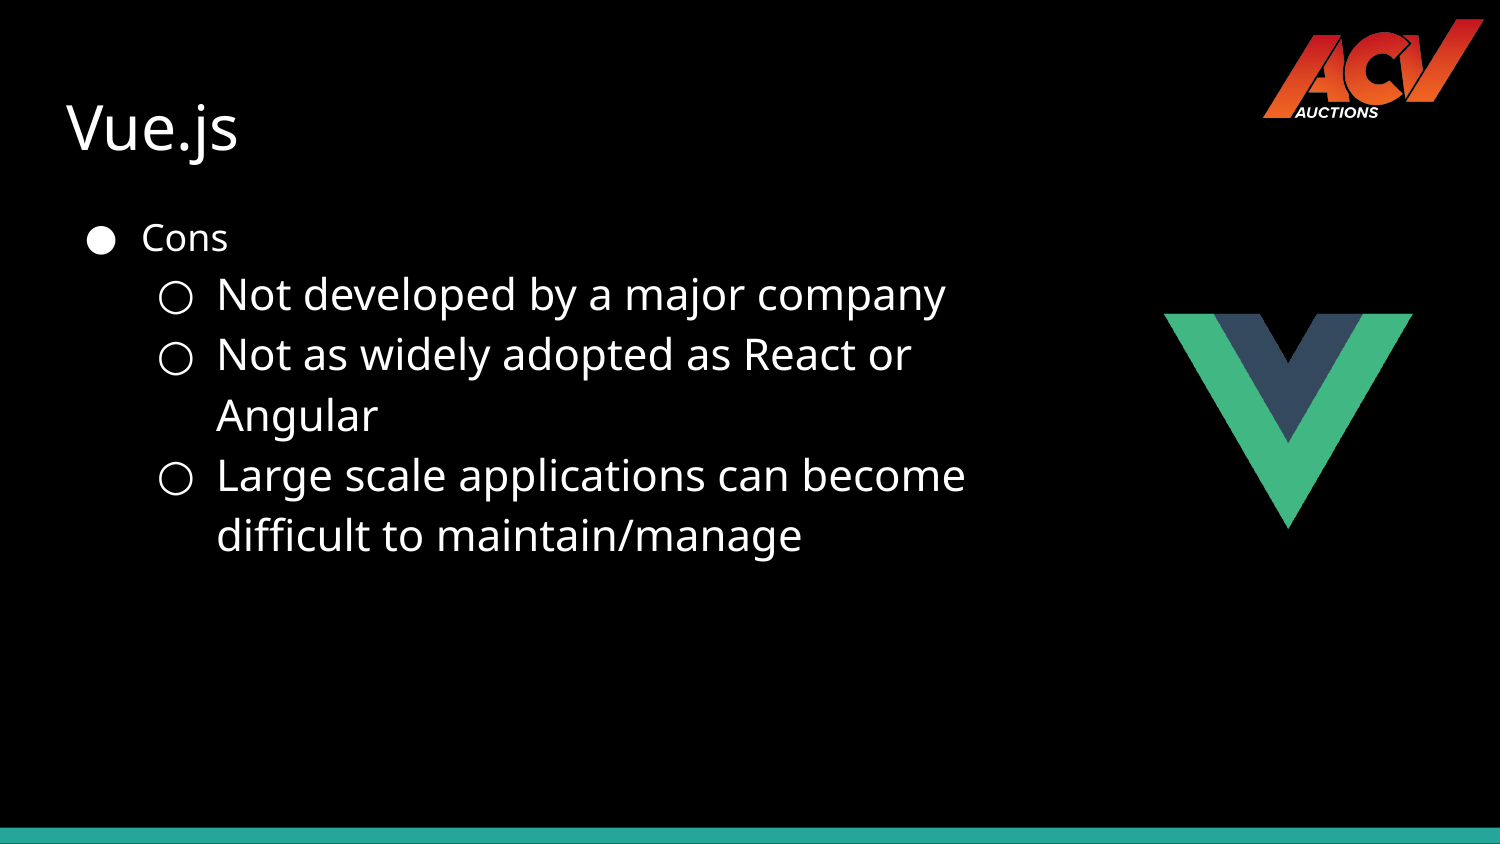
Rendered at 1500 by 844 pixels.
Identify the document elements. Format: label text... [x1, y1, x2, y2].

list Cons Not developed by a major company Not as widely adopted as React or Angular Large scale applications can become difficult to maintain/manage [51, 192, 1077, 815]
picture [1262, 19, 1484, 118]
picture [1101, 234, 1475, 609]
title Vue.js [51, 72, 1449, 174]
